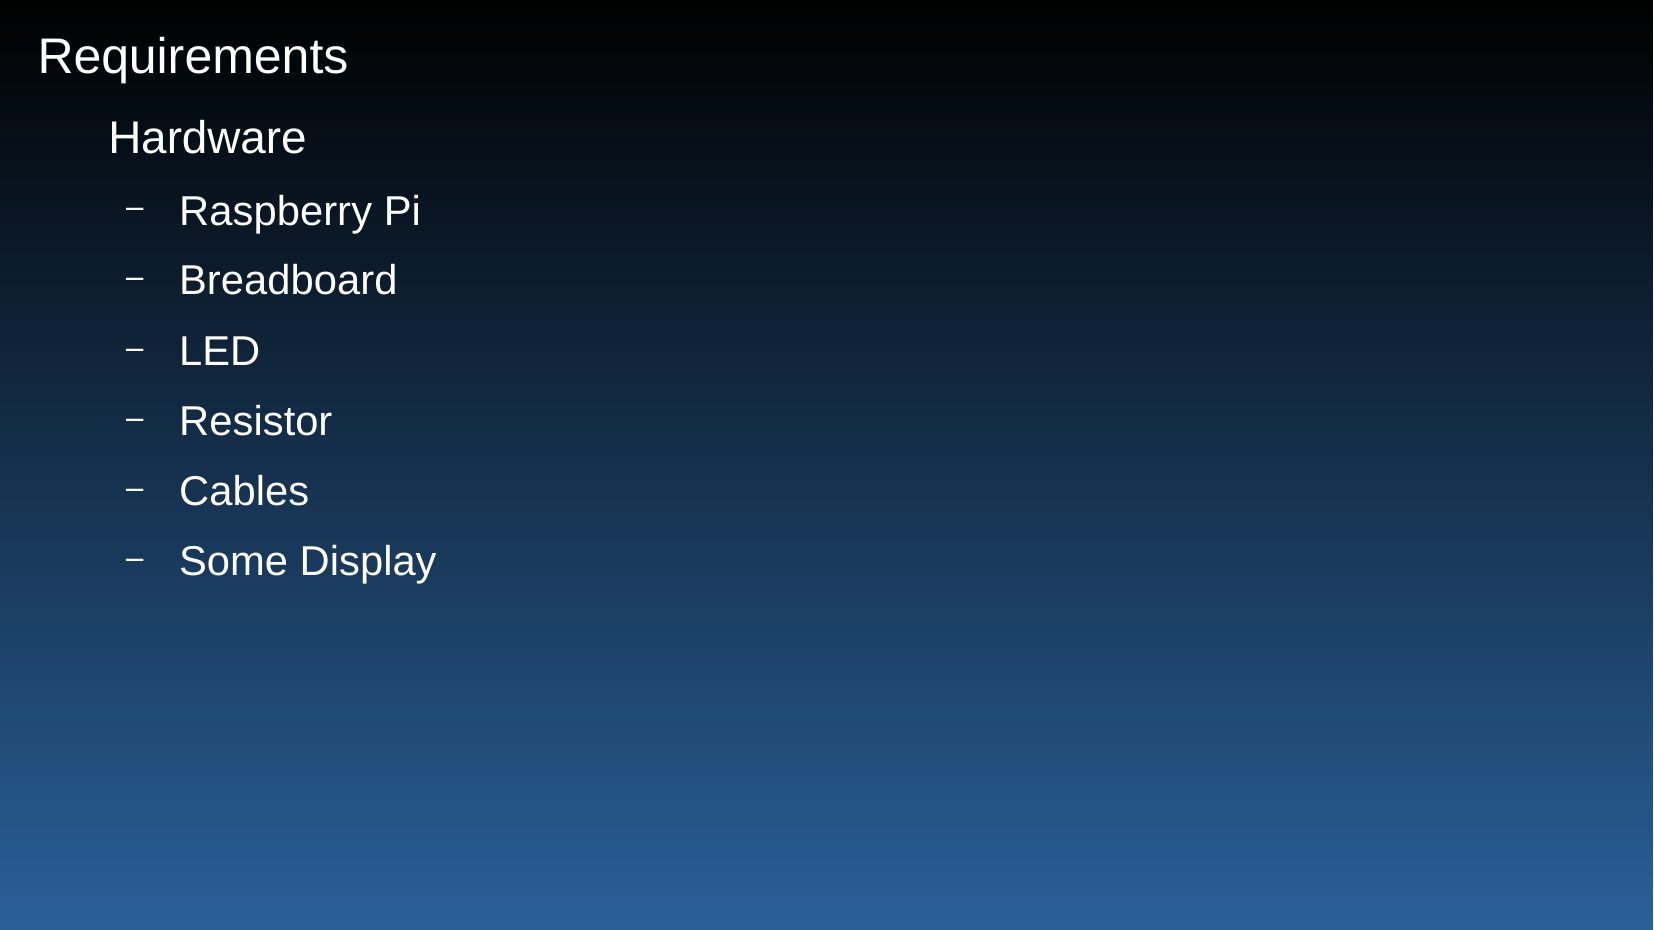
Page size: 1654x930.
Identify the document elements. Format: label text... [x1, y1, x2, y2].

title Requirements [37, 28, 1612, 84]
list Hardware Raspberry Pi Breadboard LED Resistor Cables Some Display [37, 112, 1612, 825]
